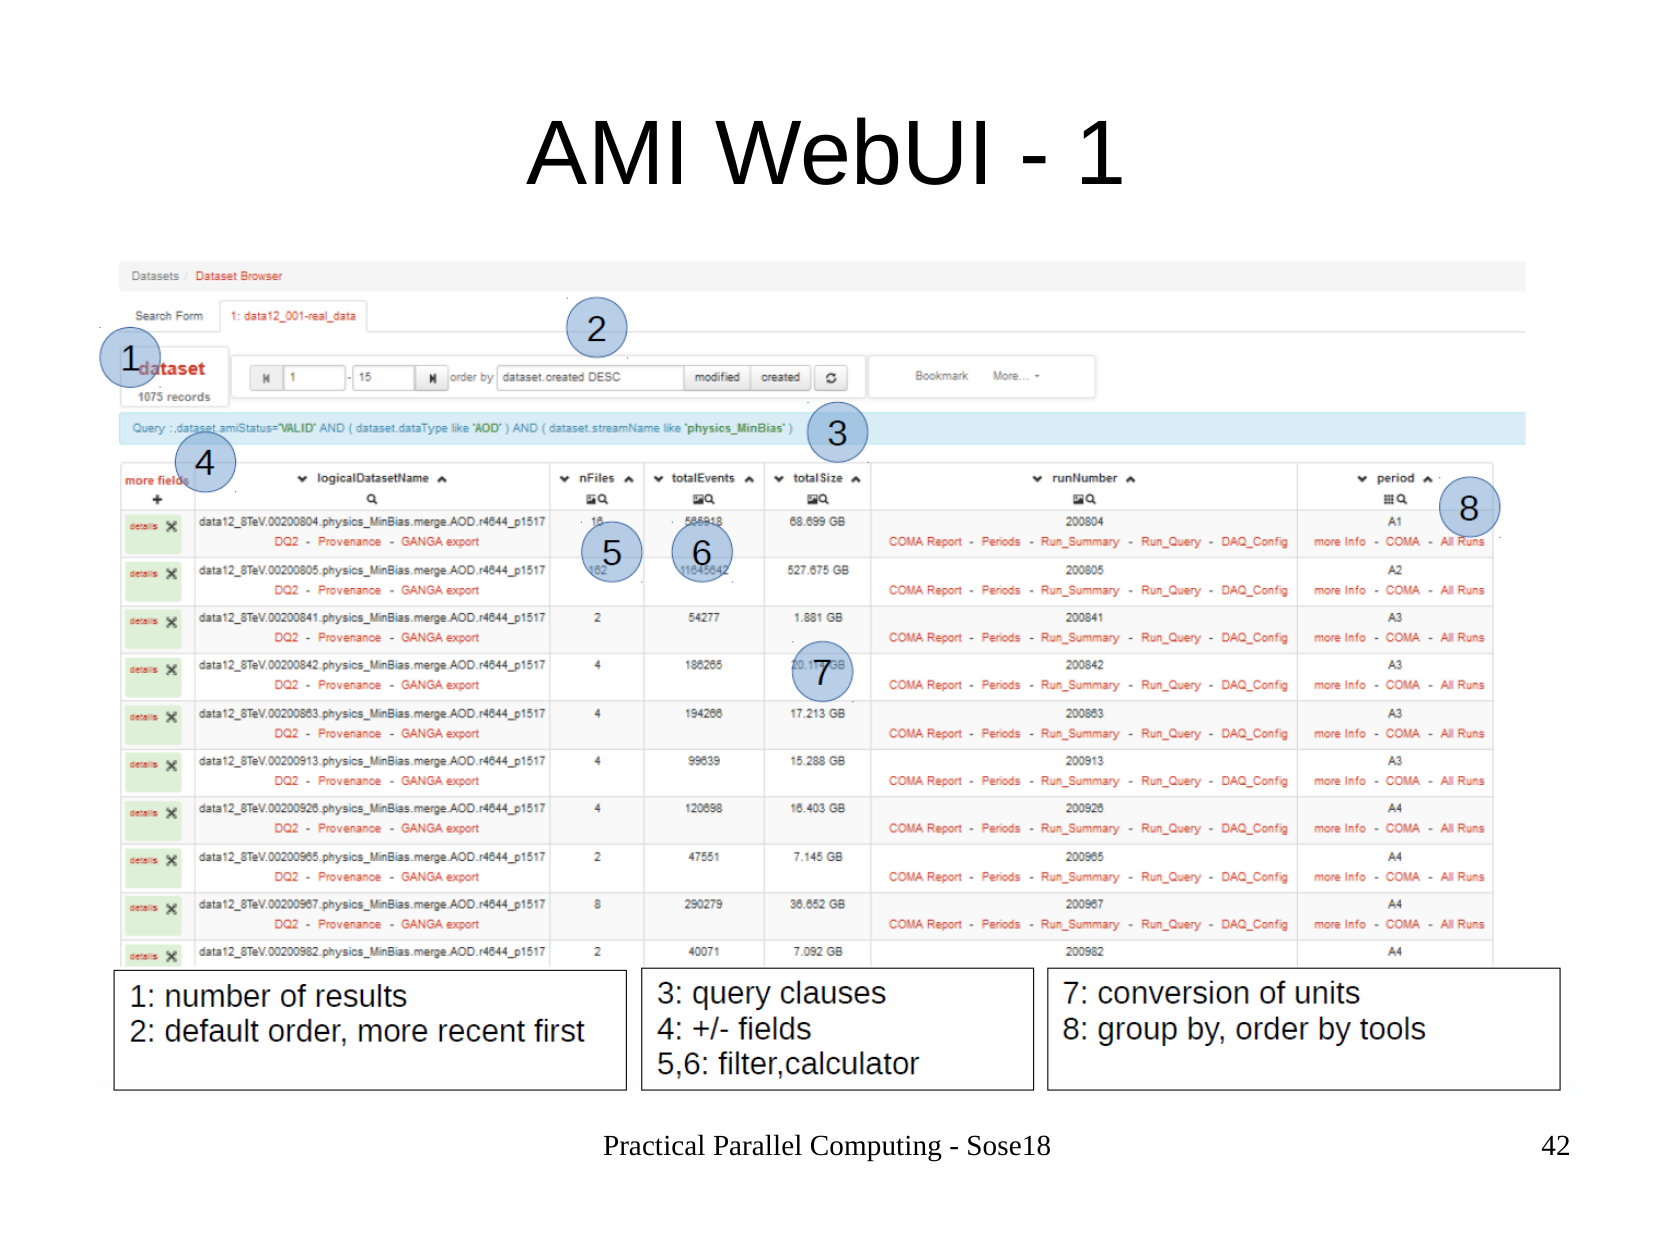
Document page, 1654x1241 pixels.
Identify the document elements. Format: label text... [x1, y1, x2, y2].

picture [95, 253, 1576, 1096]
title AMI WebUI - 1 [82, 49, 1571, 257]
